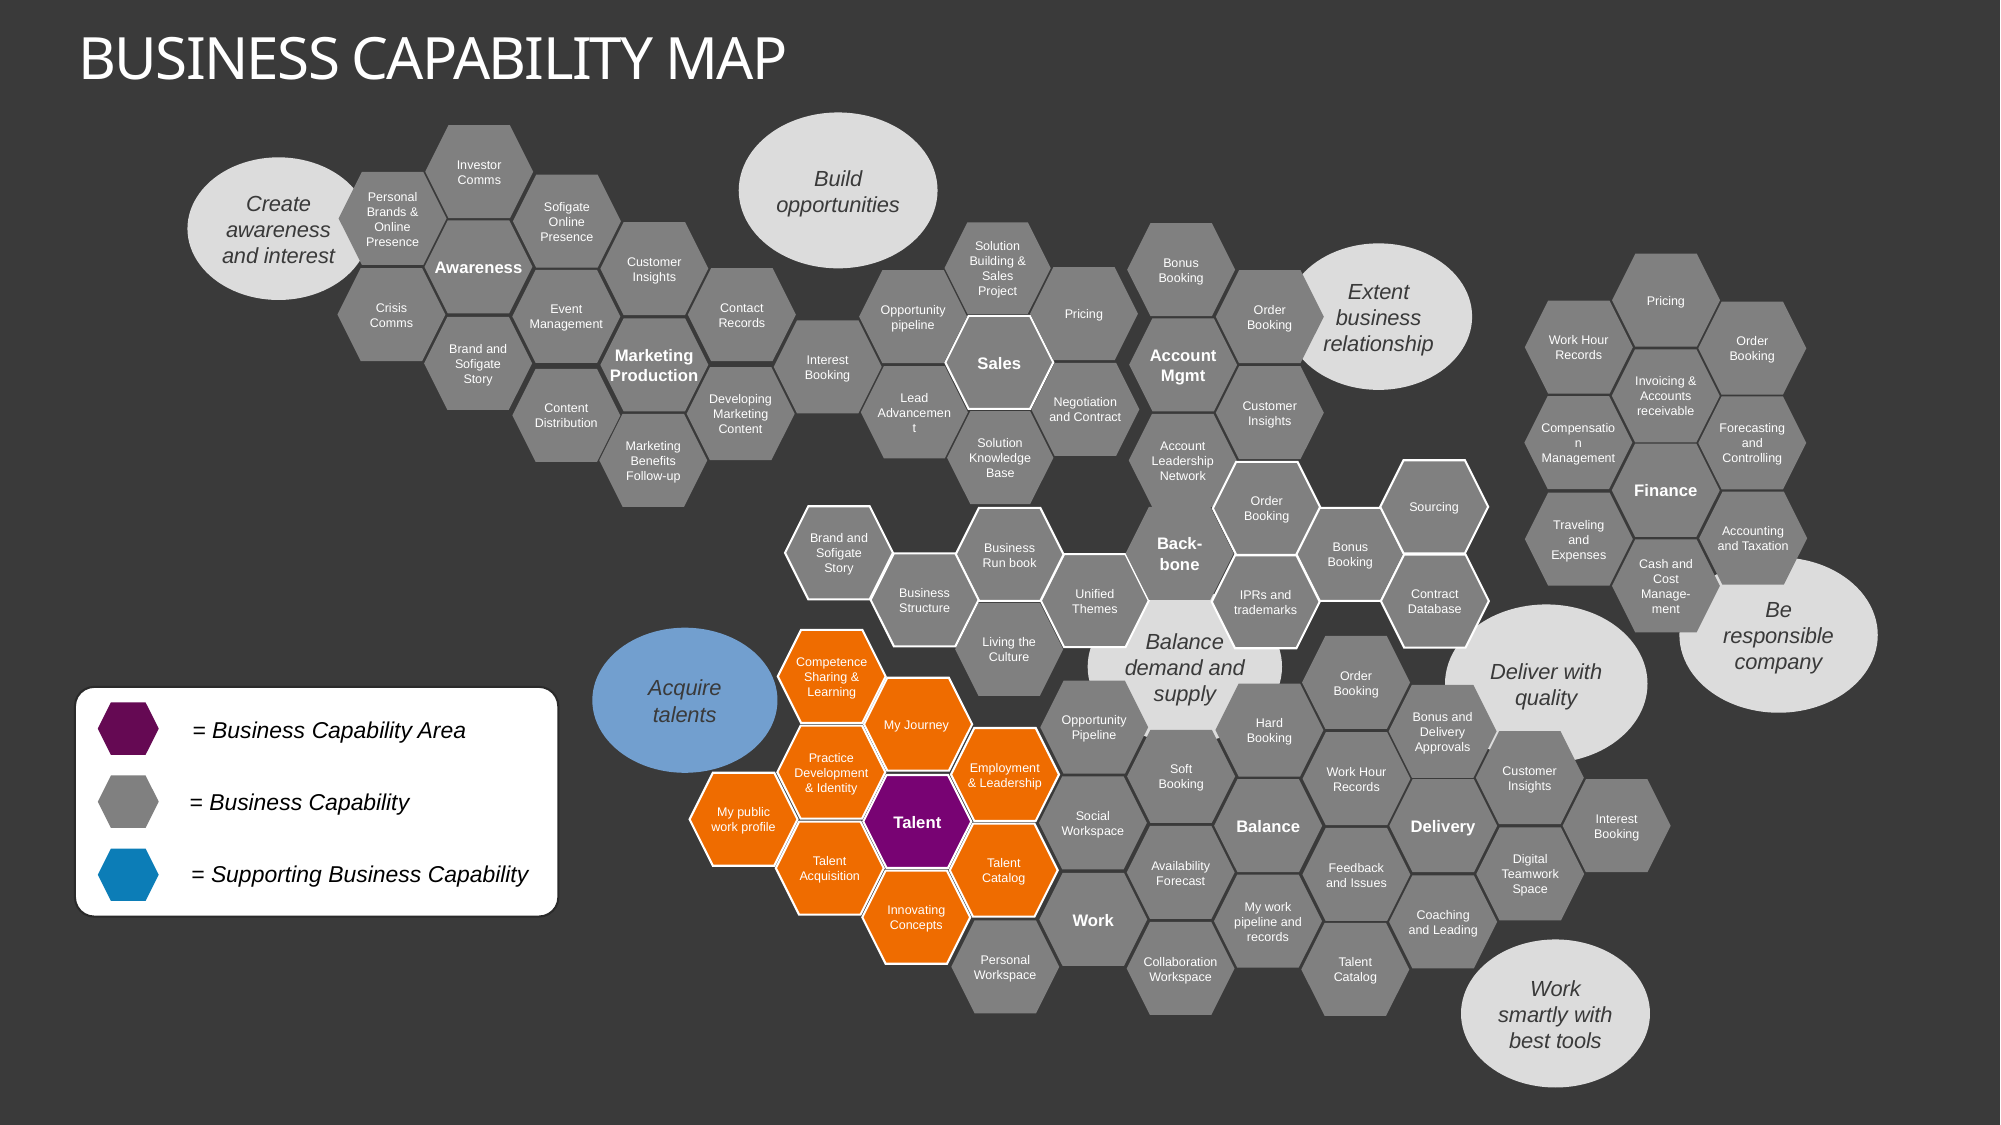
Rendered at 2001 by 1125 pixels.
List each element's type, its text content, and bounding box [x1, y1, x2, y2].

text_box Work Hour Records [1302, 732, 1411, 826]
text_box Bonus Booking [1127, 223, 1236, 317]
text_box Contract Database [1380, 554, 1489, 648]
text_box Work smartly with best tools [1461, 939, 1651, 1088]
text_box Finance [1611, 443, 1720, 537]
text_box Soft Booking [1127, 729, 1236, 823]
text_box Back-bone [1125, 506, 1234, 600]
text_box Collaboration Workspace [1126, 921, 1235, 1015]
text_box Order Booking [1215, 270, 1324, 364]
text_box Forecasting and Controlling [1698, 396, 1807, 490]
text_box Deliver with quality [1445, 604, 1648, 760]
text_box Hard Booking [1215, 683, 1324, 777]
text_box Talent Acquisition [775, 821, 884, 915]
text_box Delivery [1389, 779, 1498, 873]
text_box Opportunity Pipeline [1040, 680, 1149, 774]
text_box Acquire talents [592, 627, 778, 773]
text_box Interest Booking [773, 320, 882, 414]
text_box Coaching and Leading [1389, 875, 1498, 969]
text_box Sofigate Online Presence [512, 174, 621, 268]
text_box Marketing Benefits Follow-up [599, 413, 708, 507]
text_box Content Distribution [512, 368, 621, 462]
text_box Opportunity pipeline [859, 270, 968, 364]
text_box Investor Comms [425, 125, 534, 219]
text_box Business capability map [214, 45, 232, 72]
text_box Business Run book [956, 507, 1064, 601]
text_box Sourcing [1380, 460, 1489, 554]
text_box Marketing Production [600, 318, 709, 412]
text_box [74, 686, 559, 917]
text_box Order Booking [1212, 461, 1321, 555]
text_box Customer Insights [1475, 731, 1584, 825]
text_box Developing Marketing Content [686, 367, 795, 461]
text_box Availability Forecast [1126, 825, 1235, 919]
text_box Accounting and Taxation [1699, 491, 1808, 585]
text_box My Journey [864, 677, 973, 771]
text_box Digital Teamwork Space [1476, 827, 1585, 921]
text_box Order Booking [1698, 301, 1807, 395]
text_box Extent business relationship [1303, 243, 1473, 390]
text_box IPRs and trademarks [1211, 555, 1320, 649]
text_box Brand and Sofigate Story [785, 506, 893, 600]
text_box Account Mgmt [1129, 318, 1238, 412]
text_box Lead Advancement [860, 366, 968, 459]
text_box Brand and Sofigate Story [424, 316, 533, 410]
text_box Create awareness and interest [187, 157, 359, 300]
text_box Customer Insights [600, 222, 709, 316]
text_box My work pipeline and records [1213, 874, 1322, 968]
text_box Personal Workspace [951, 920, 1060, 1014]
text_box Solution Building & Sales Project [944, 222, 1051, 314]
text_box Employment& Leadership [951, 727, 1059, 821]
text_box Negotiation and Contract [1031, 362, 1140, 456]
text_box = Business Capability Area [177, 708, 525, 751]
text_box Personal Brands & Online Presence [338, 171, 447, 265]
text_box Competence Sharing & Learning [777, 629, 886, 723]
text_box Social Workspace [1038, 776, 1147, 870]
text_box Compensation Management [1524, 396, 1633, 490]
text_box Interest Booking [1562, 779, 1671, 873]
text_box My public work profile [689, 772, 798, 866]
text_box Traveling and Expenses [1524, 492, 1633, 586]
text_box Awareness [424, 220, 533, 314]
text_box Customer Insights [1215, 366, 1324, 460]
text_box Living the Culture [955, 602, 1064, 696]
text_box Pricing [1612, 253, 1721, 347]
text_box Innovating Concepts [862, 870, 971, 964]
text_box Invoicing & Accounts receivable [1611, 349, 1720, 443]
text_box Bonus and Delivery Approvals [1388, 684, 1497, 778]
text_box Talent [863, 774, 972, 868]
text_box Business Structure [870, 553, 979, 647]
text_box Unified Themes [1041, 554, 1149, 648]
text_box Sales [945, 315, 1054, 409]
text_box Business capability map [64, 27, 1381, 72]
text_box Practice Development & Identity [777, 725, 886, 819]
text_box Feedback and Issues [1302, 827, 1411, 921]
text_box Event Management [512, 269, 621, 363]
text_box Bonus Booking [1296, 507, 1403, 601]
text_box Contact Records [687, 268, 796, 362]
text_box Balance demand and supply [1087, 594, 1283, 739]
text_box Solution Knowledge Base [947, 411, 1054, 505]
text_box Balance [1214, 779, 1323, 873]
text_box = Supporting Business Capability [176, 852, 550, 895]
text_box Build opportunities [738, 112, 938, 269]
text_box Order Booking [1302, 635, 1411, 729]
text_box Work [1039, 872, 1148, 966]
text_box Business capability map [608, 40, 634, 72]
text_box Crisis Comms [337, 268, 446, 362]
text_box Pricing [1030, 267, 1138, 361]
text_box = Business Capability [174, 780, 466, 823]
text_box Talent Catalog [1301, 922, 1410, 1016]
text_box Cash and Cost Manage-ment [1611, 539, 1720, 633]
text_box Be responsible company [1679, 558, 1878, 713]
text_box Work Hour Records [1524, 300, 1633, 394]
text_box Talent Catalog [949, 823, 1058, 917]
text_box Account Leadership Network [1128, 413, 1237, 507]
